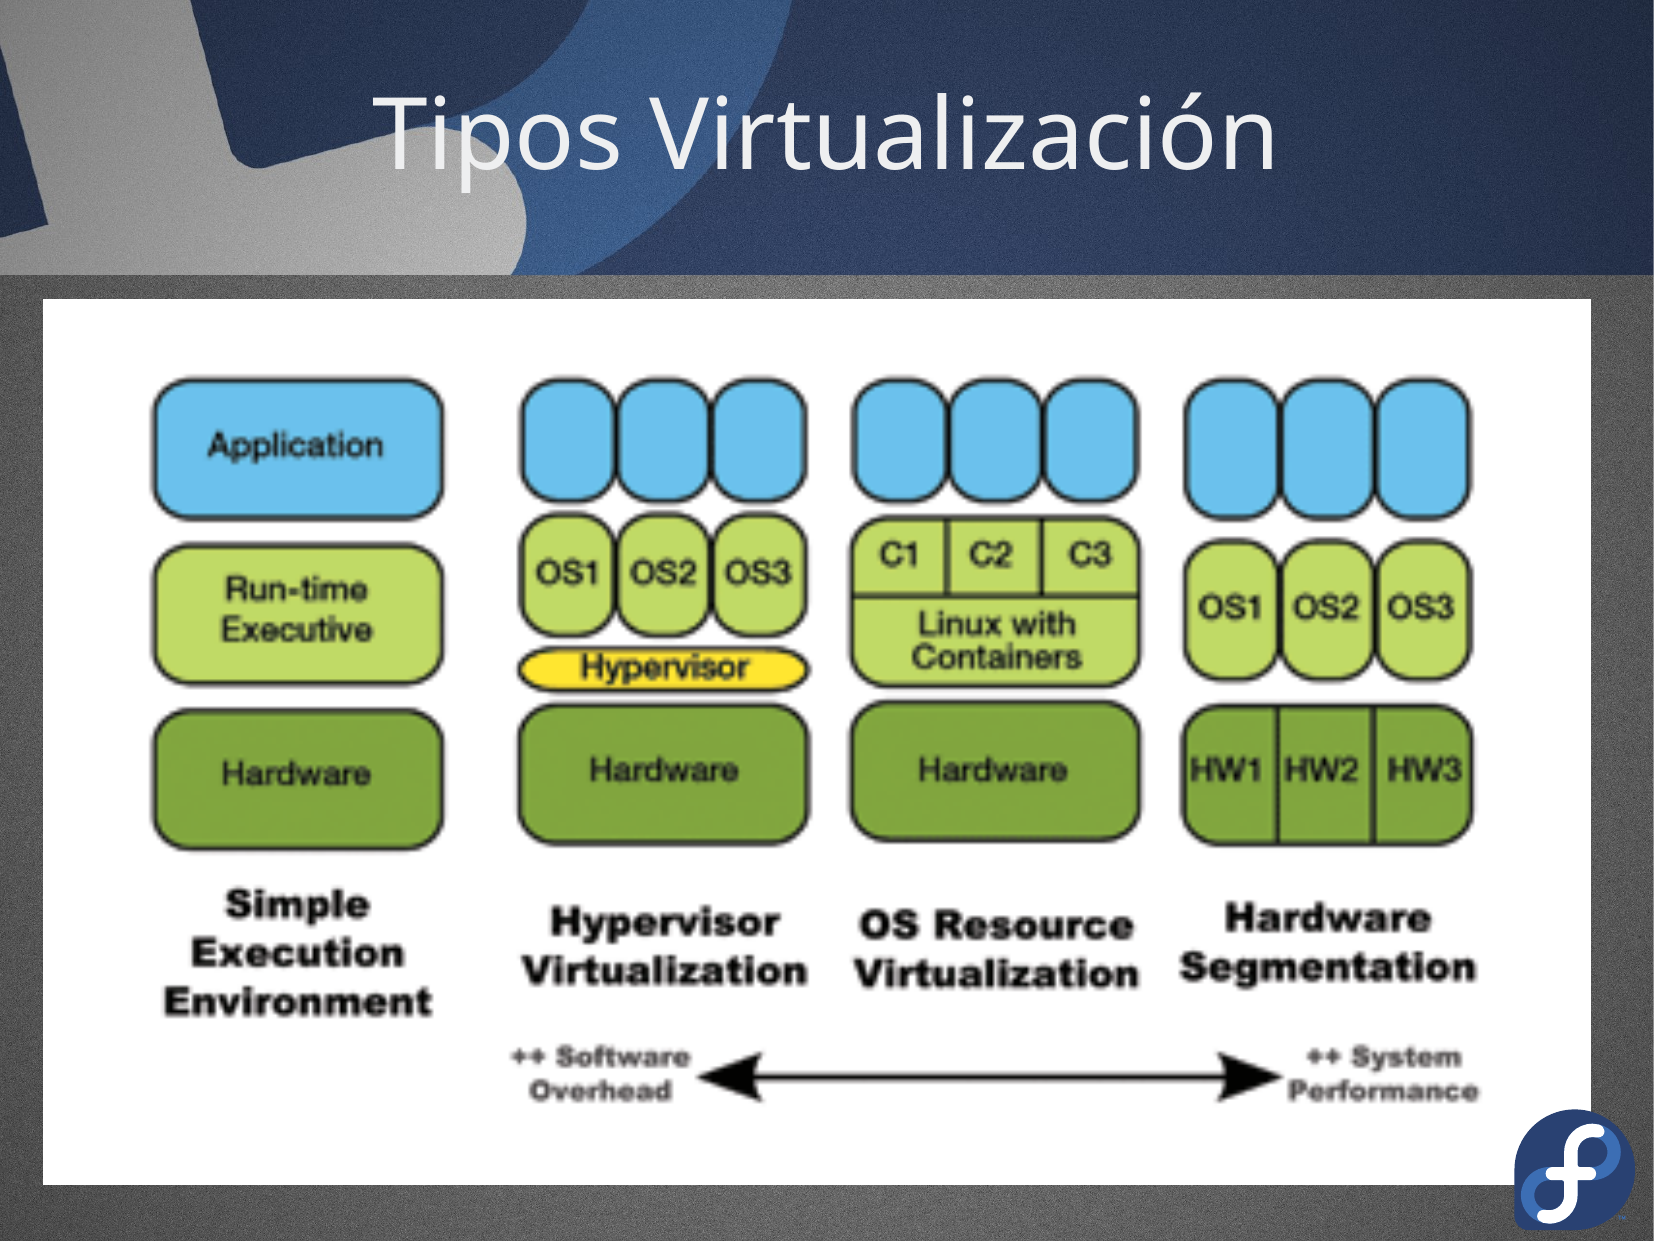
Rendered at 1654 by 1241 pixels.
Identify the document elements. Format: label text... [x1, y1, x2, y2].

picture [0, 0, 1654, 1241]
text_box Tipos Virtualización [88, 29, 1565, 237]
